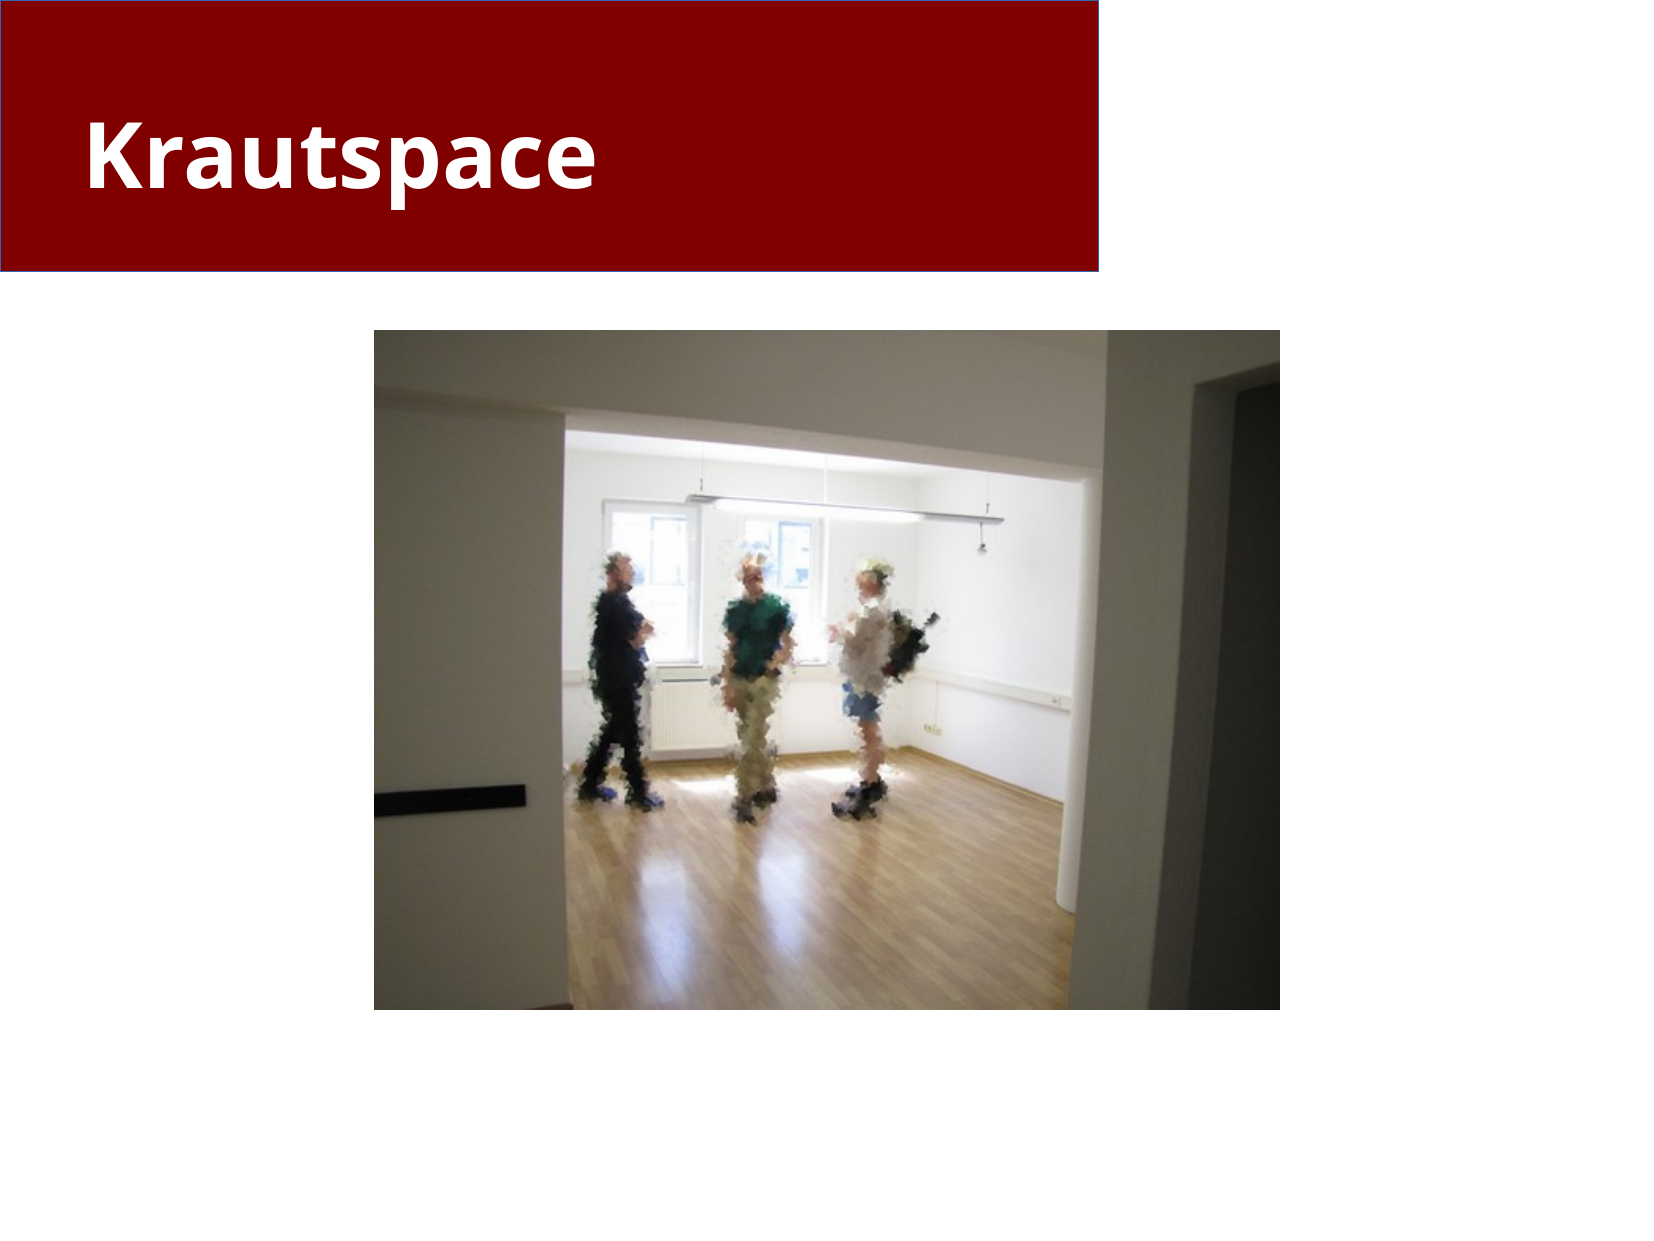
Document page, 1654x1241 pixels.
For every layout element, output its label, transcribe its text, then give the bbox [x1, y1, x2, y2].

title Krautspace [82, 49, 1028, 257]
picture [374, 330, 1280, 1010]
